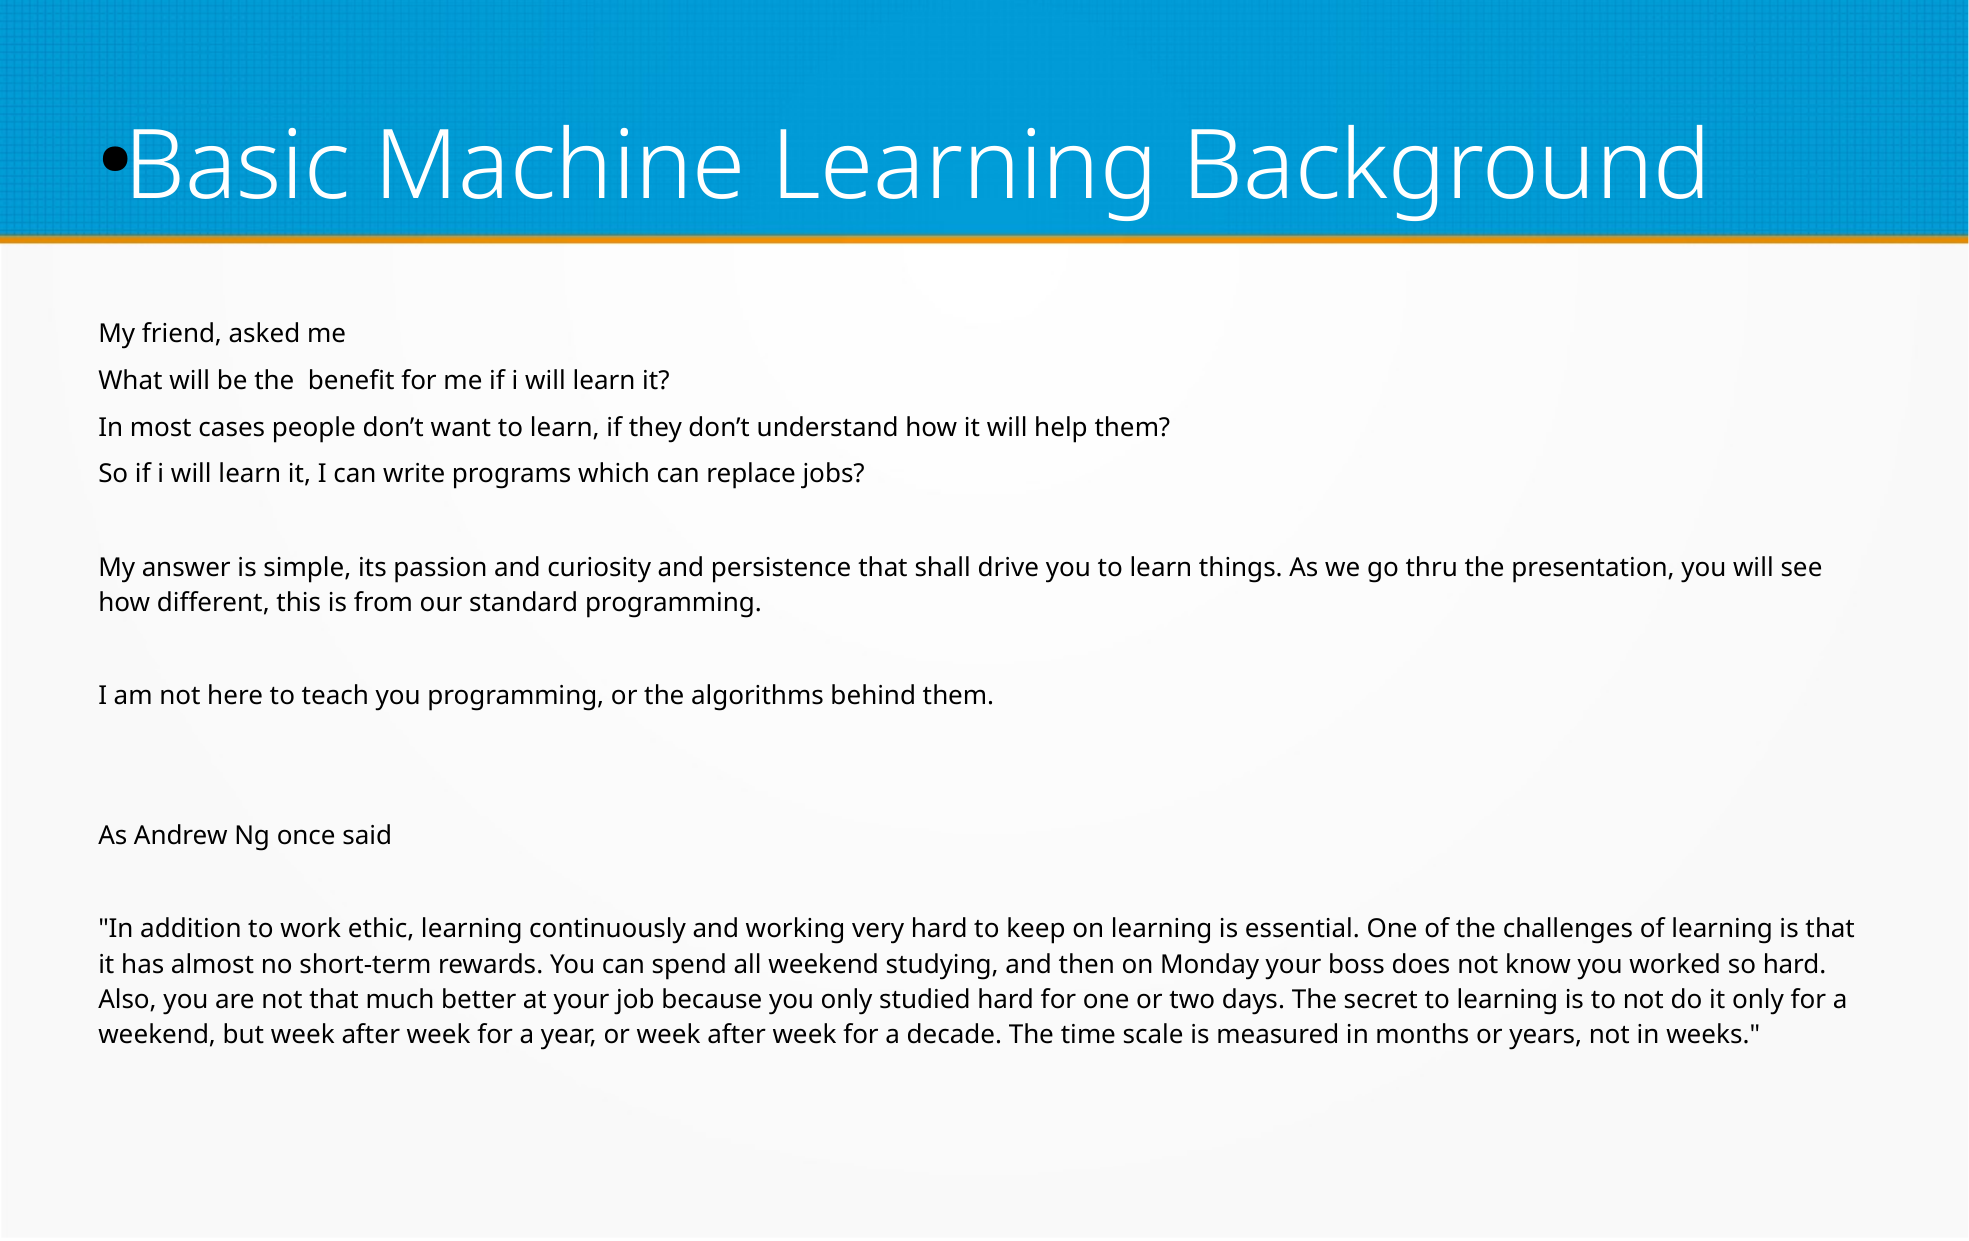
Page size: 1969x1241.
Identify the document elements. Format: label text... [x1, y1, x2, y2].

list My friend, asked me What will be the benefit for me if i will learn it? In most cases people don’t want to learn, if they don’t understand how it will help them? So if i will learn it, I can write programs which can replace jobs? My answer is simple, its passion and curiosity and persistence that shall drive you to learn things. As we go thru the presentation, you will see how different, this is from our standard programming. I am not here to teach you programming, or the algorithms behind them. As Andrew Ng once said "In addition to work ethic, learning continuously and working very hard to keep on learning is essential. One of the challenges of learning is that it has almost no short-term rewards. You can spend all weekend studying, and then on Monday your boss does not know you worked so hard. Also, you are not that much better at your job because you only studied hard for one or two days. The secret to learning is to not do it only for a weekend, but week after week for a year, or week after week for a decade. The time scale is measured in months or years, not in weeks." [98, 315, 1861, 1081]
picture [0, 233, 1969, 1241]
title Basic Machine Learning Background [98, 19, 1870, 227]
